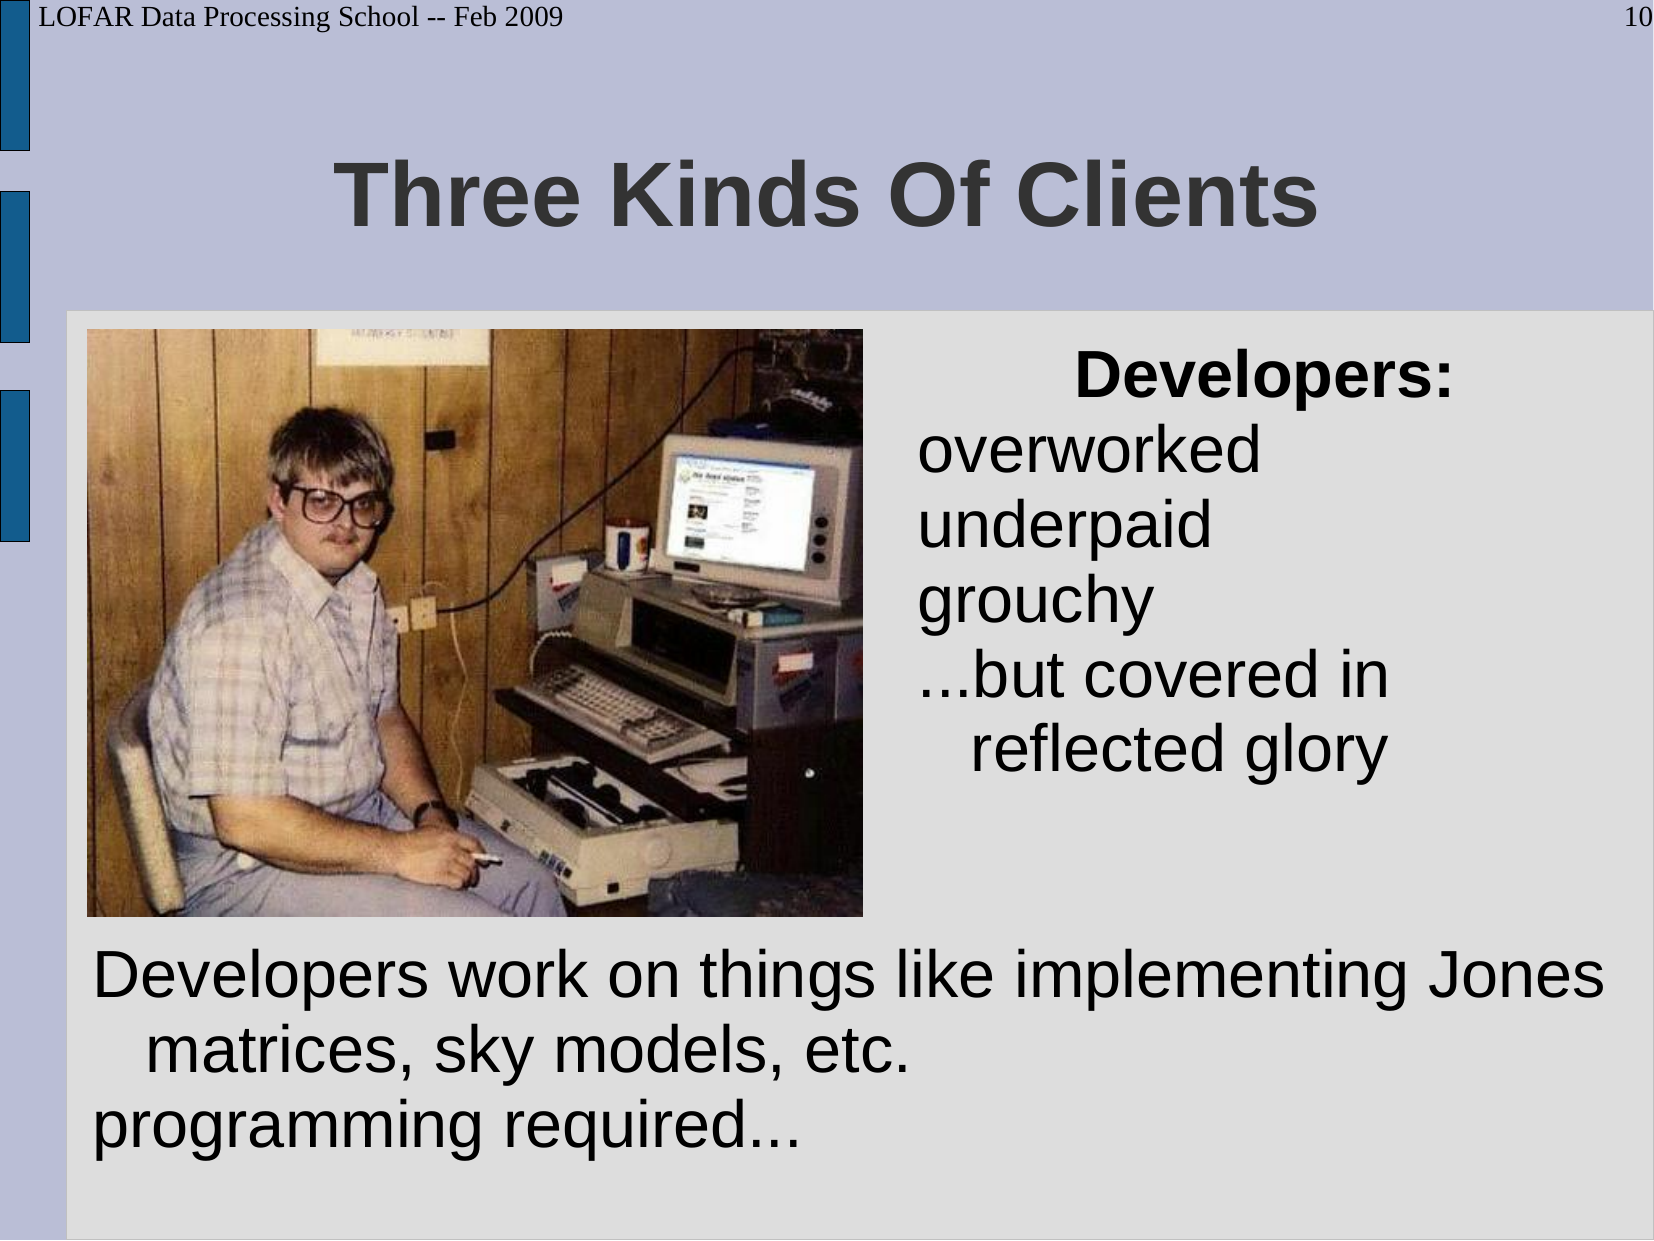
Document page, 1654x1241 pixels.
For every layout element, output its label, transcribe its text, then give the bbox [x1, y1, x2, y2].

list Developers work on things like implementing Jones matrices, sky models, etc. programming required... [75, 937, 1613, 1201]
picture [87, 329, 863, 917]
list Developers: overworked underpaid grouchy ...but covered in reflected glory [900, 337, 1613, 901]
title Three Kinds Of Clients [121, 91, 1534, 299]
